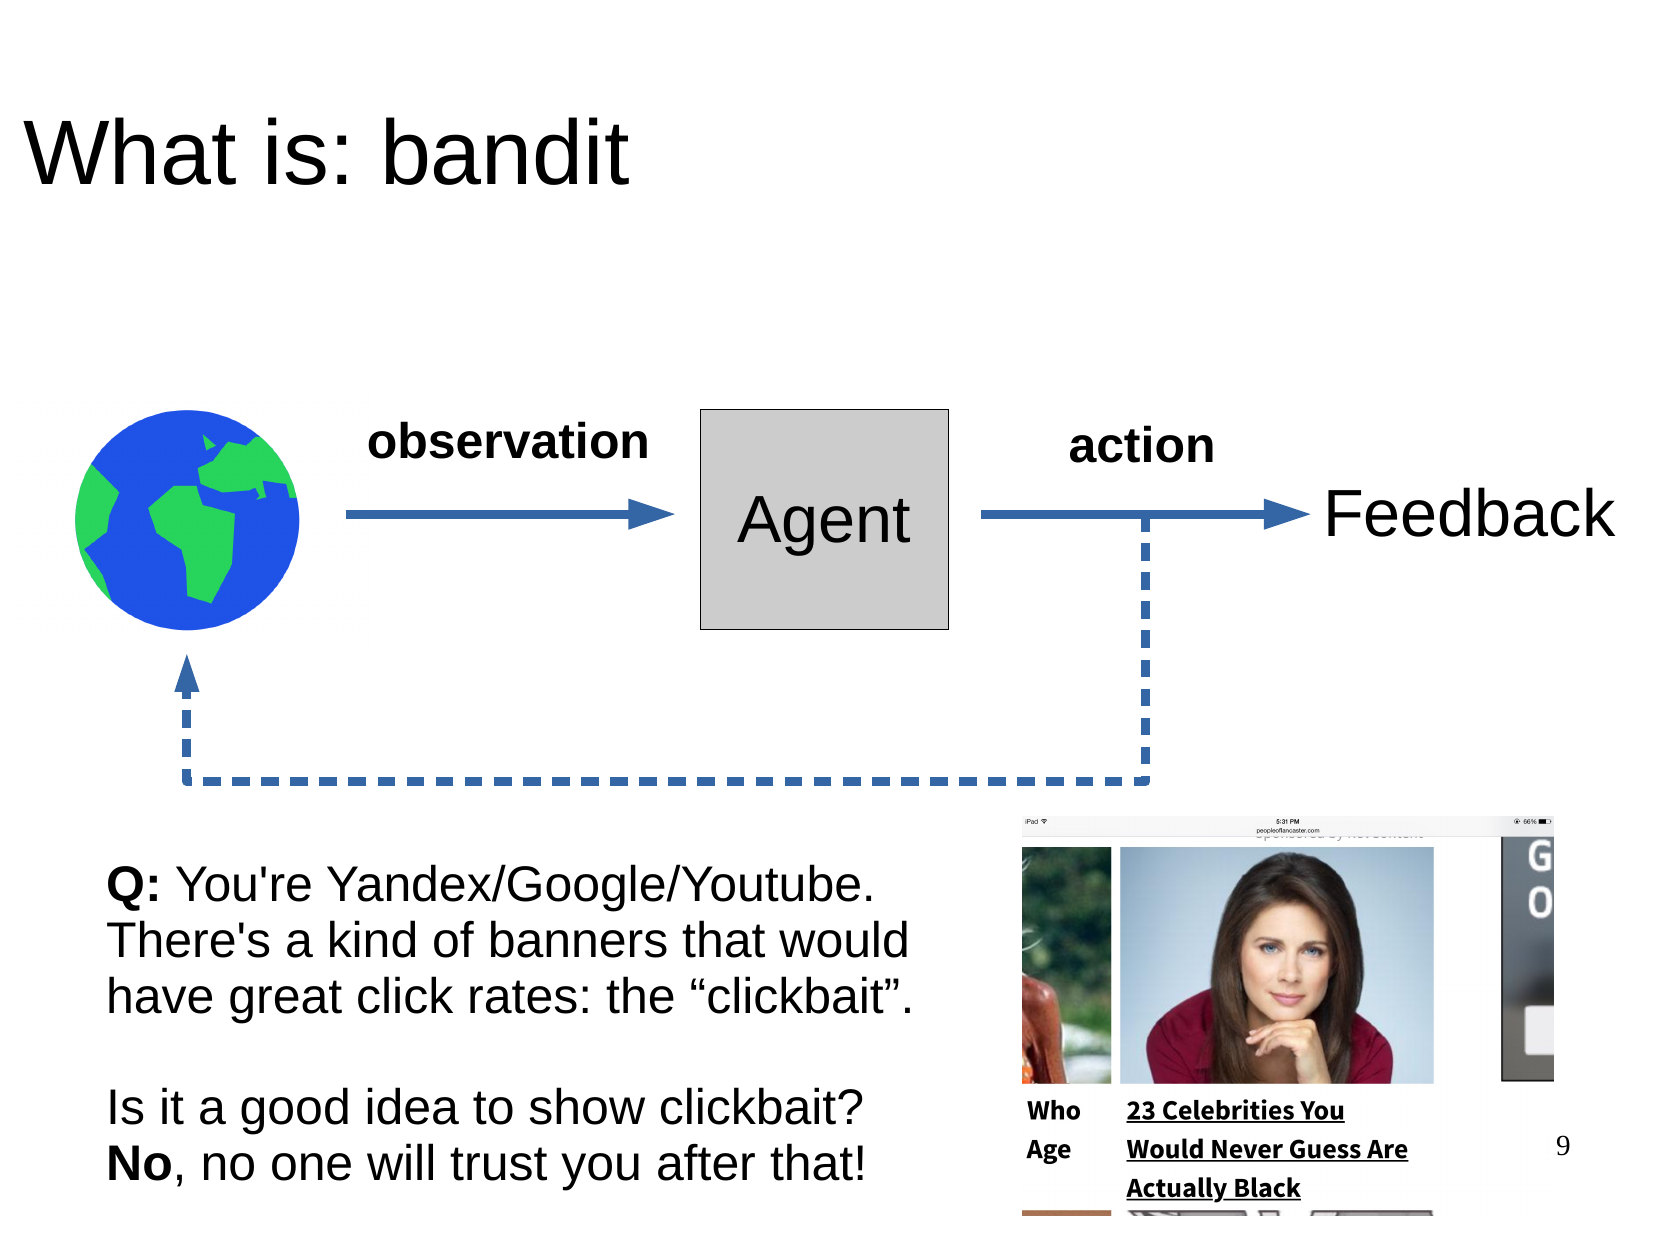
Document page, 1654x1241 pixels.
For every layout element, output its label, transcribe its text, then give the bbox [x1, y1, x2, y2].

text_box observation [352, 406, 666, 478]
picture [4, 385, 370, 655]
text_box action [1053, 409, 1231, 481]
text_box Agent [700, 409, 949, 630]
list [36, 781, 1336, 1241]
text_box Feedback [1259, 468, 1654, 559]
picture [1022, 816, 1554, 1216]
title What is: bandit [23, 49, 1512, 257]
